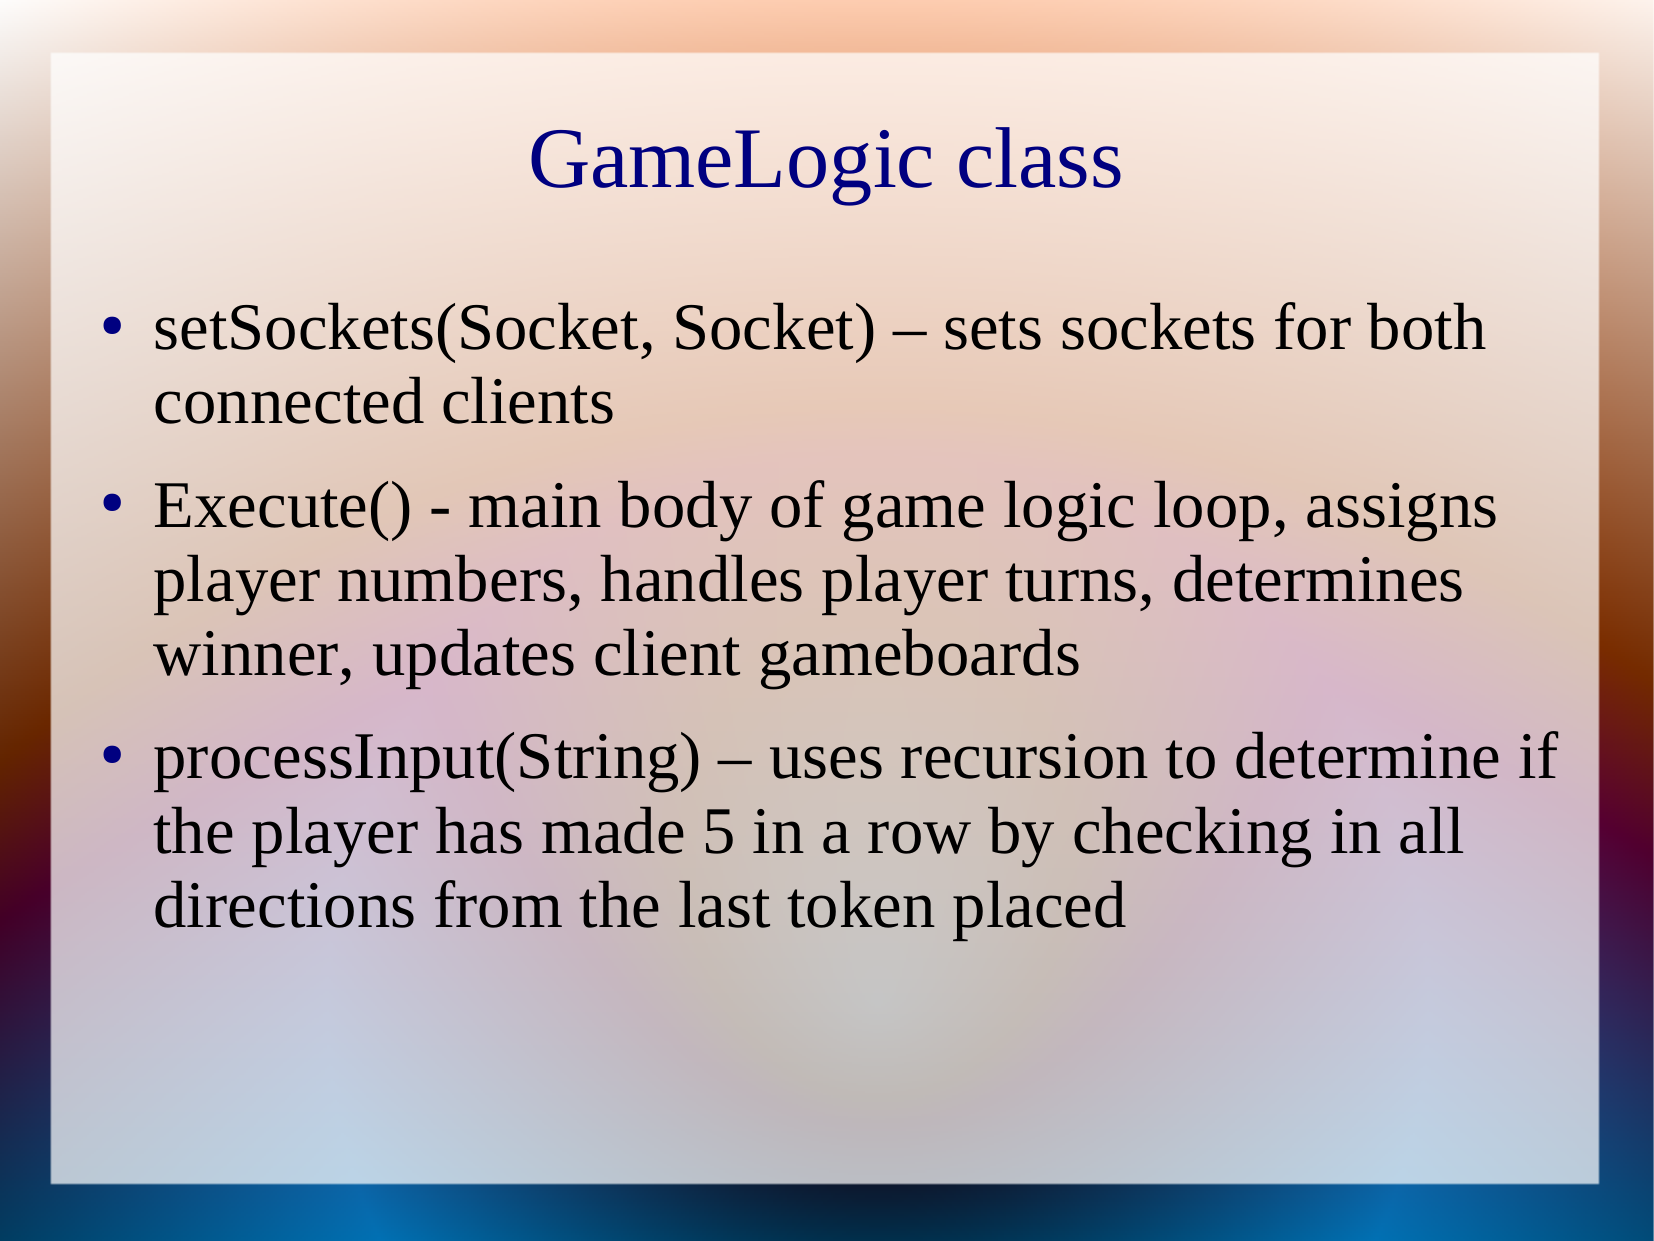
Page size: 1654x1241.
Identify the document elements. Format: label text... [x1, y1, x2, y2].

picture [0, 0, 1654, 1241]
list setSockets(Socket, Socket) – sets sockets for both connected clients Execute() - main body of game logic loop, assigns player numbers, handles player turns, determines winner, updates client gameboards processInput(String) – uses recursion to determine if the player has made 5 in a row by checking in all directions from the last token placed [82, 290, 1571, 1034]
title GameLogic class [82, 55, 1571, 263]
